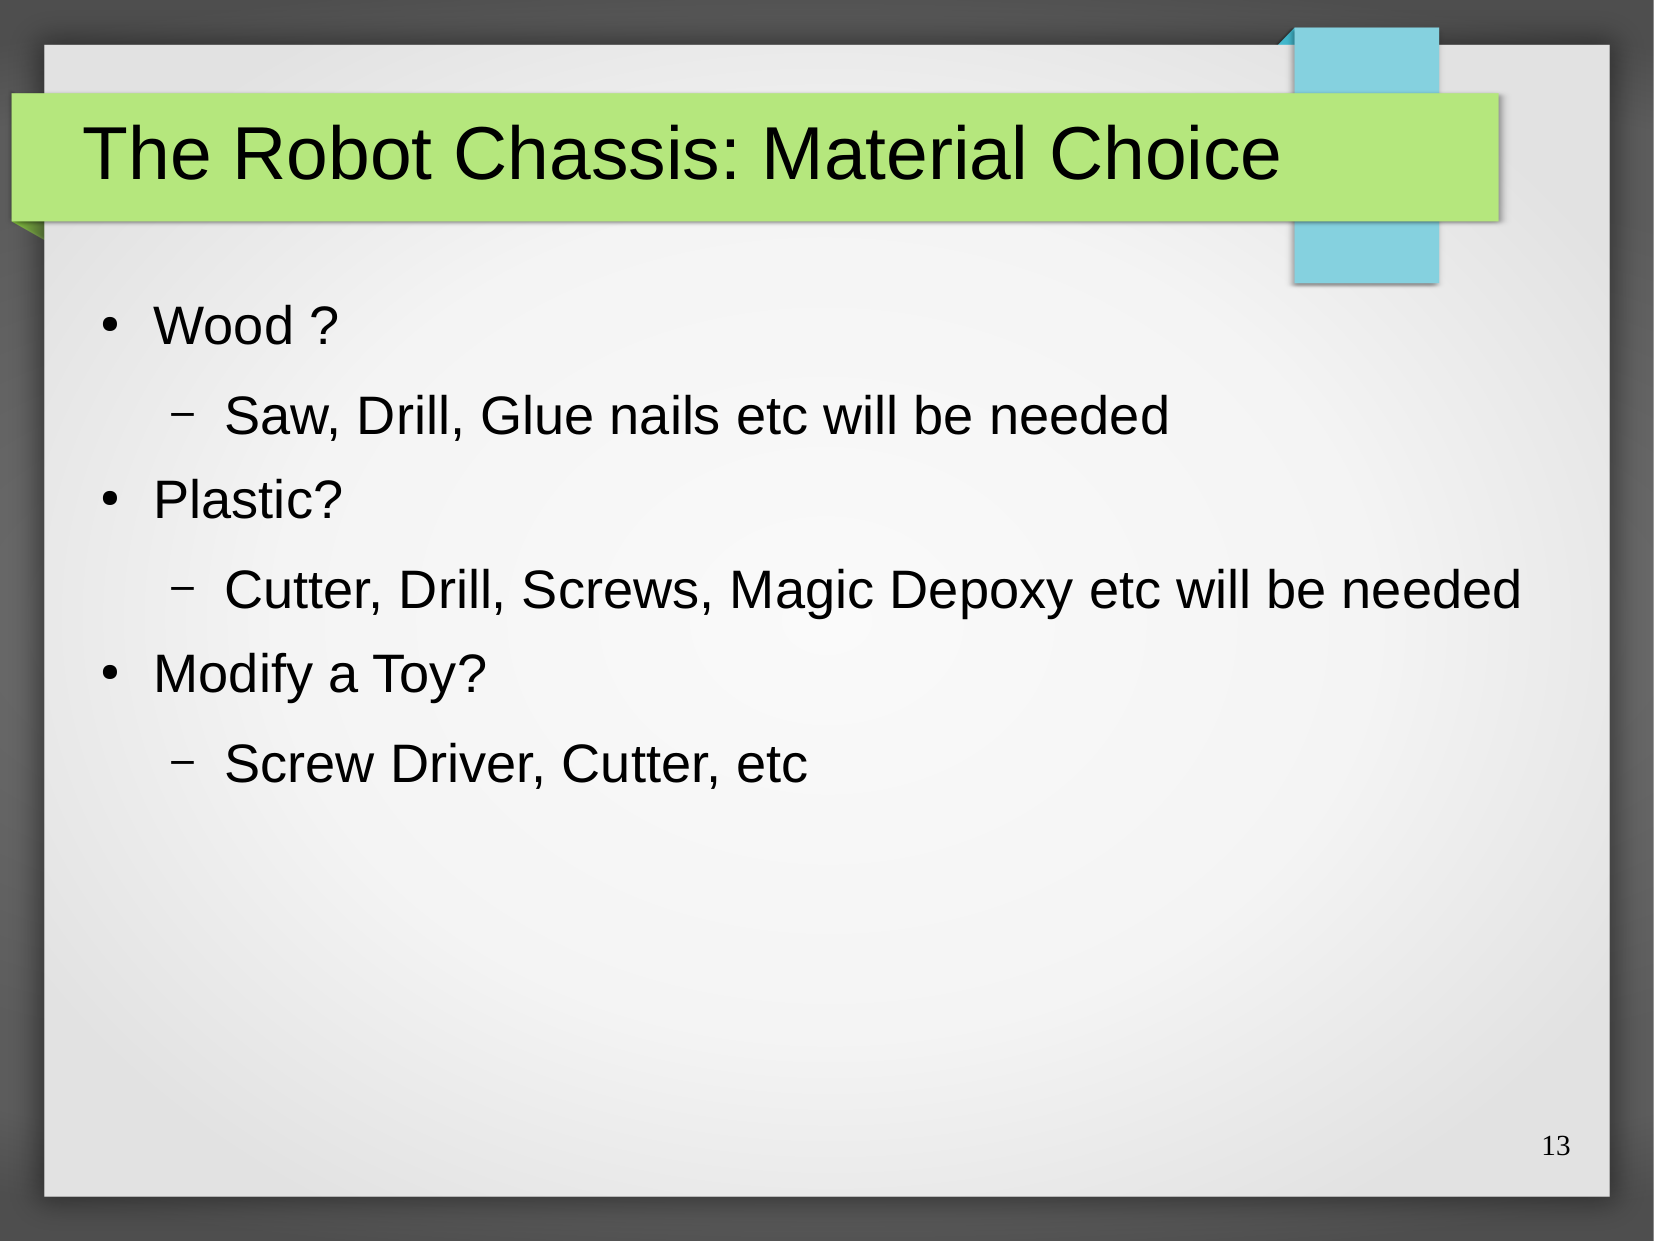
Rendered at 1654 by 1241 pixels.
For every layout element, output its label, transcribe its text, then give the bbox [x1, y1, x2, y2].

list Wood ? Saw, Drill, Glue nails etc will be needed Plastic? Cutter, Drill, Screws, Magic Depoxy etc will be needed Modify a Toy? Screw Driver, Cutter, etc [82, 295, 1571, 1015]
title The Robot Chassis: Material Choice [82, 69, 1381, 238]
picture [0, 0, 1654, 1241]
